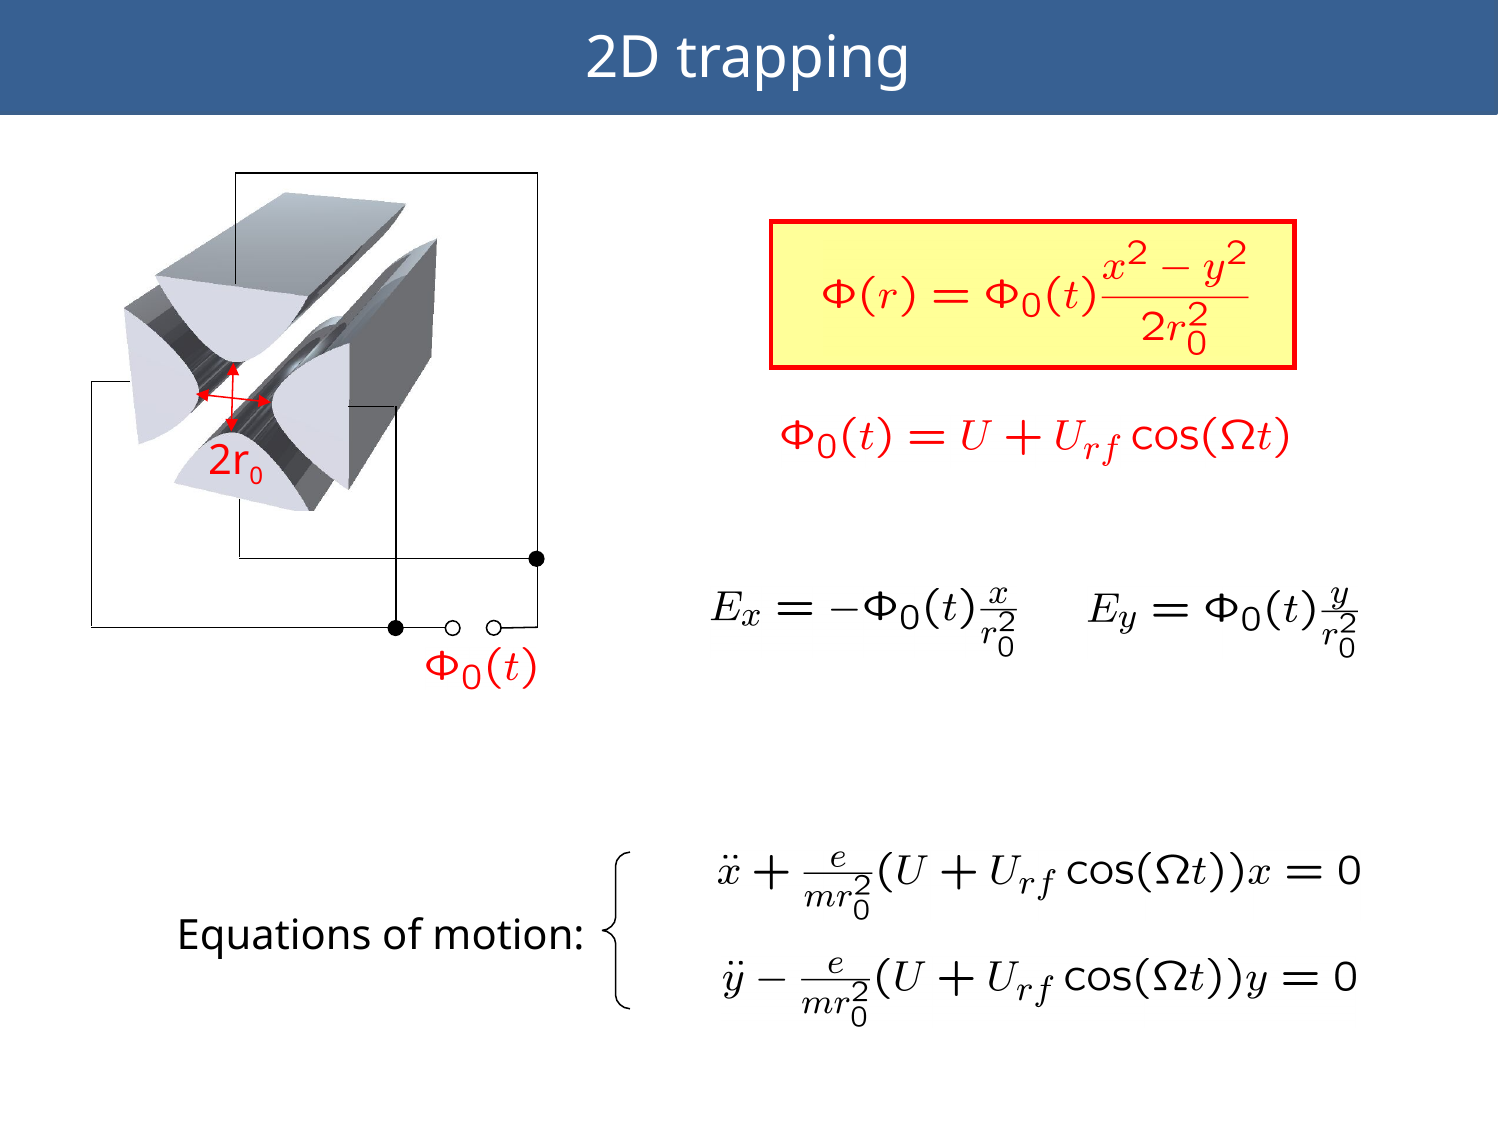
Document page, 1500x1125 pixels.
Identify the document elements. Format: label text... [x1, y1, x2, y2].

text_box [388, 620, 403, 636]
picture [716, 850, 1361, 922]
text_box Equations of motion: [161, 899, 600, 966]
picture [1087, 586, 1358, 660]
picture [721, 956, 1356, 1028]
picture [425, 647, 536, 690]
picture [87, 160, 476, 511]
text_box [771, 221, 1295, 368]
title 2D trapping [0, 0, 1497, 122]
text_box 2r0 [193, 424, 279, 498]
picture [781, 415, 1290, 468]
picture [823, 240, 1250, 356]
text_box [529, 551, 544, 567]
picture [710, 586, 1017, 658]
